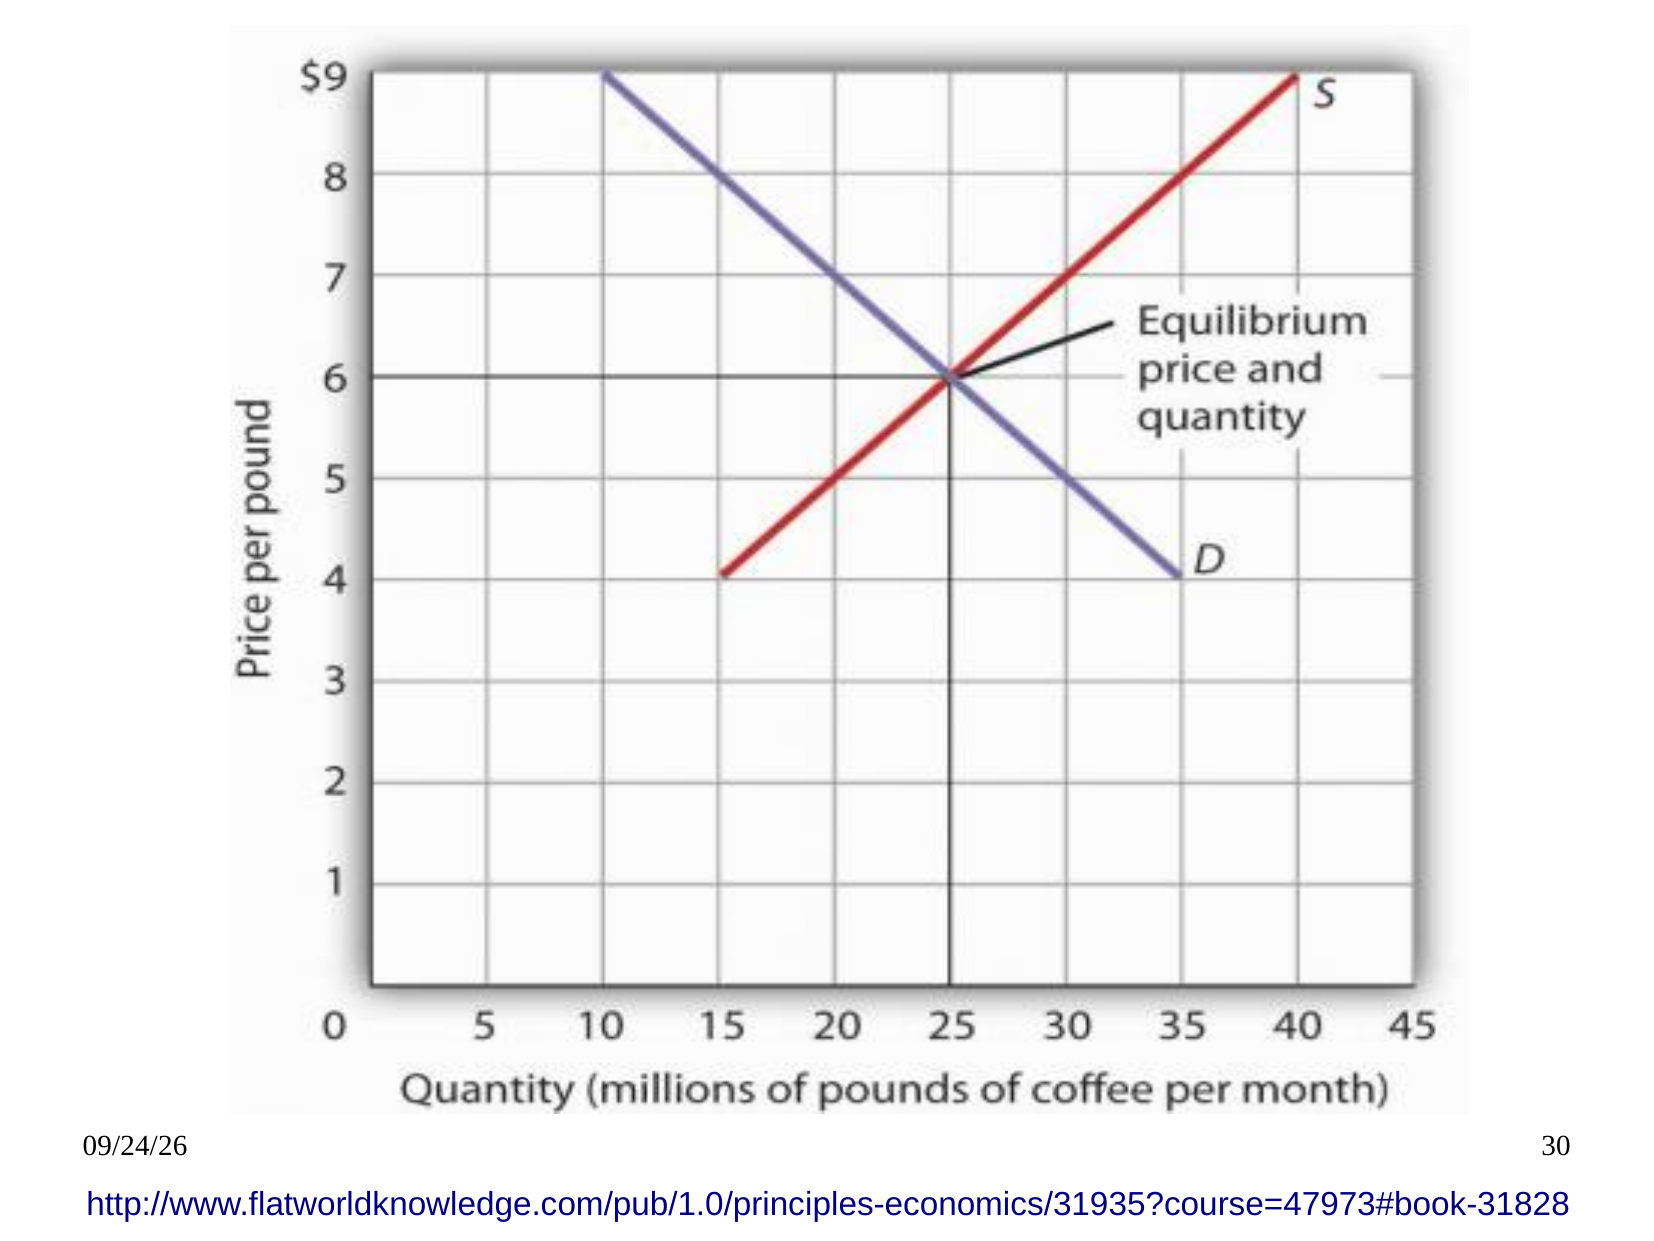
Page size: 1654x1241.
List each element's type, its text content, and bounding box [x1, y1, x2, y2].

picture [230, 25, 1469, 1114]
text_box http://www.flatworldknowledge.com/pub/1.0/principles-economics/31935?course=47973#book-31828 [35, 1177, 1632, 1240]
